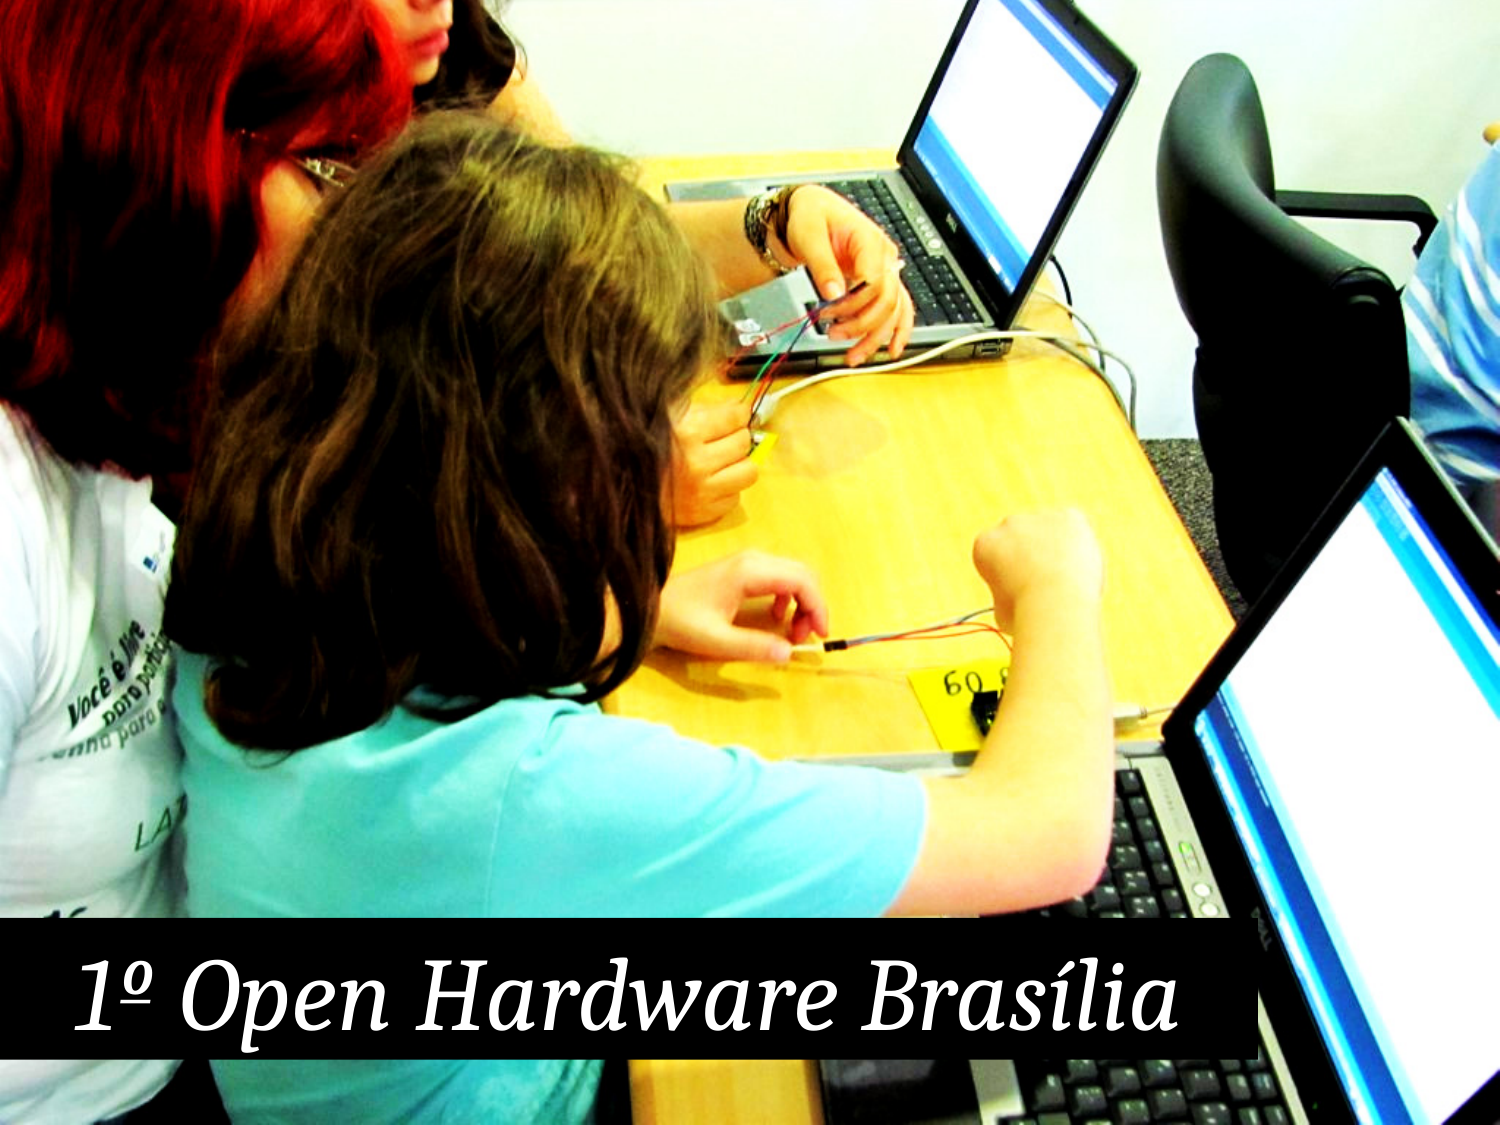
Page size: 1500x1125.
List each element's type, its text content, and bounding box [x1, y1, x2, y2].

text_box 1º Open Hardware Brasília [0, 917, 1258, 1060]
picture [0, 0, 1500, 1125]
